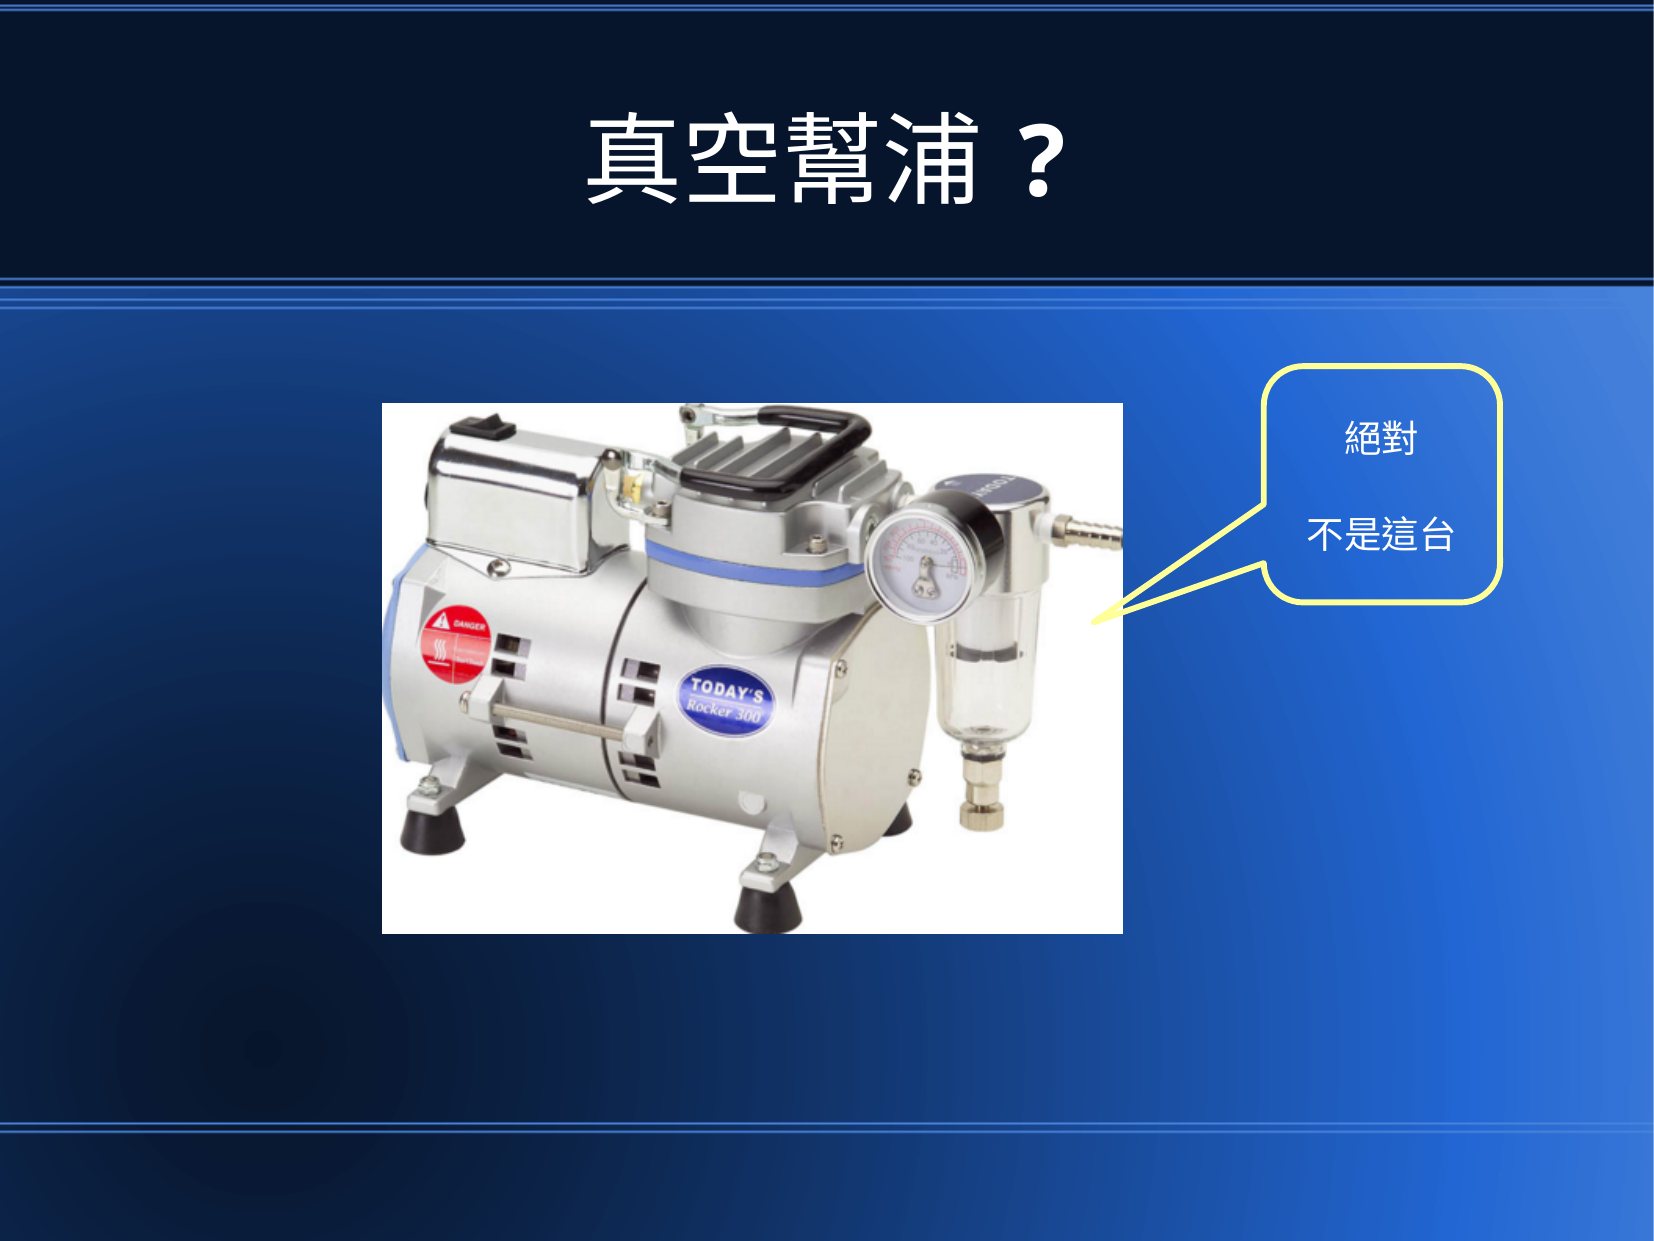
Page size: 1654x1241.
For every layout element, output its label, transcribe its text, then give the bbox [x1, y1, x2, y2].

text_box 絕對 不是這台 [1093, 366, 1501, 623]
title 真空幫浦? [82, 49, 1571, 257]
picture [0, 0, 1654, 1241]
